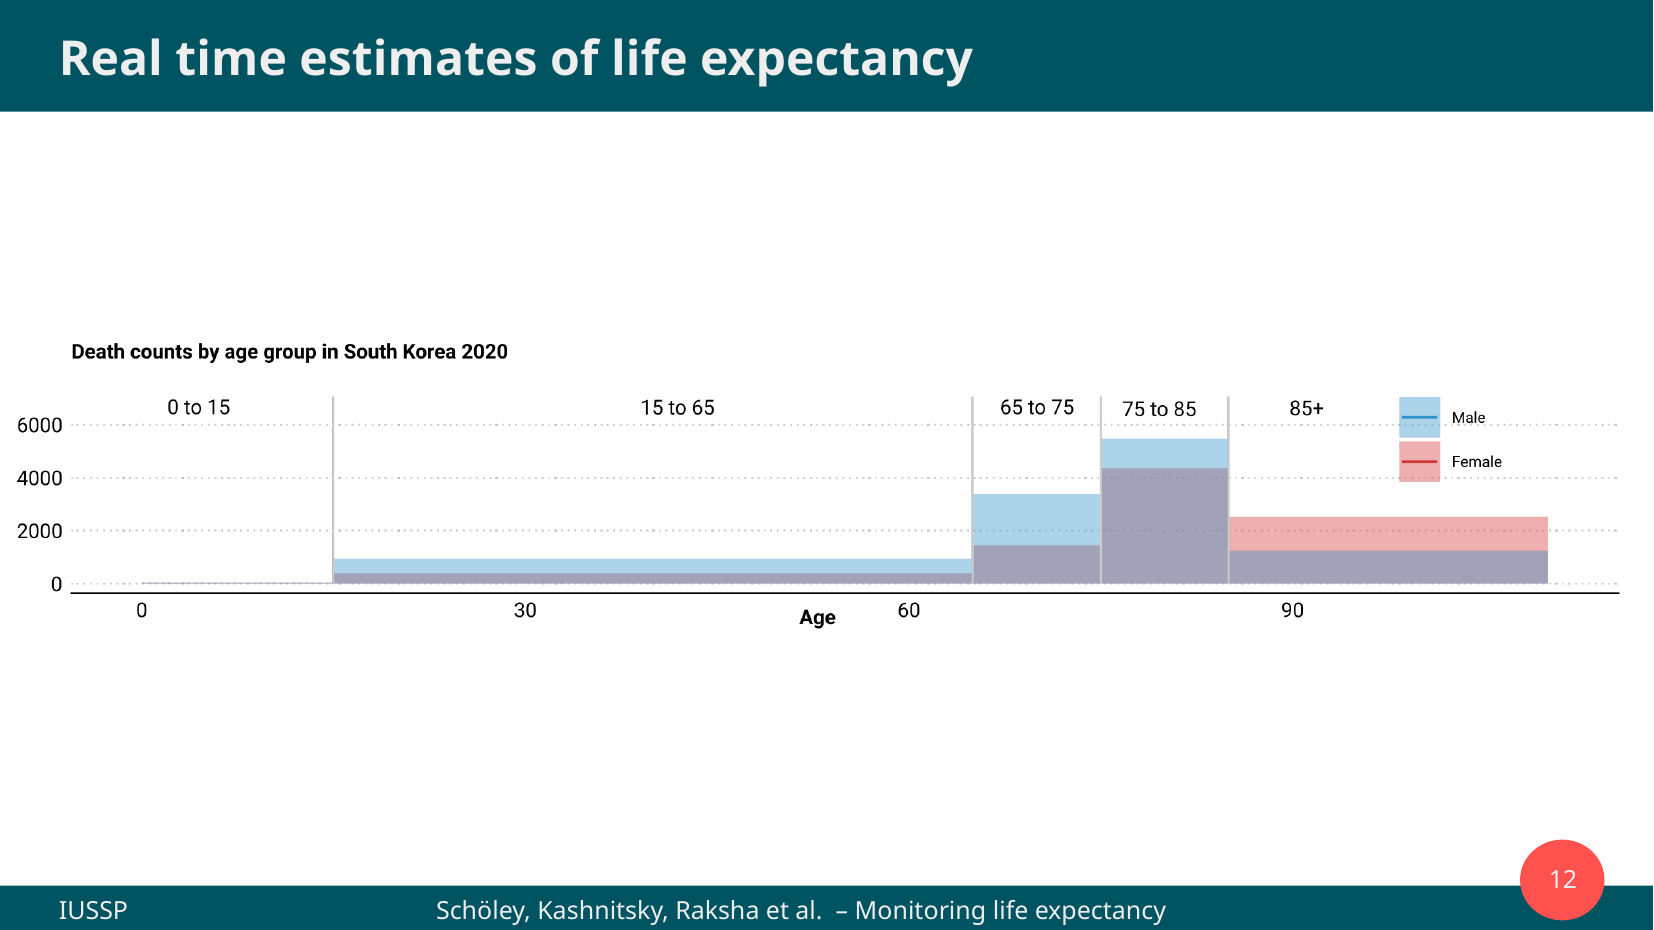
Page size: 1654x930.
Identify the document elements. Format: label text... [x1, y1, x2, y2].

picture [15, 341, 1621, 631]
title Real time estimates of life expectancy [58, 0, 1594, 117]
